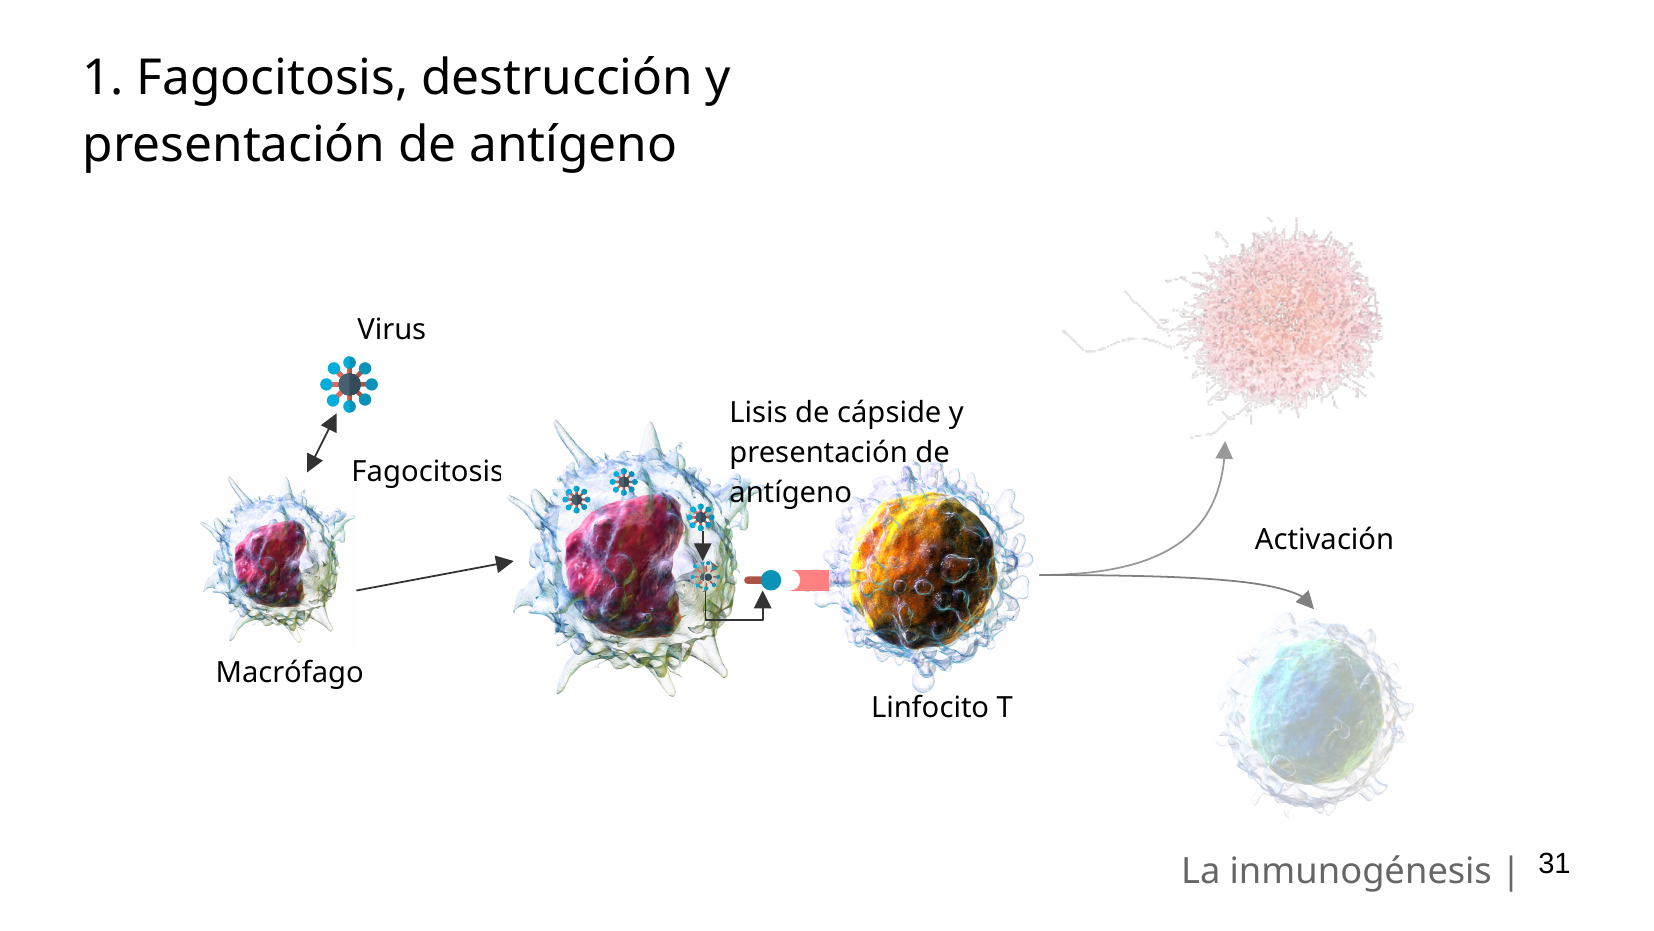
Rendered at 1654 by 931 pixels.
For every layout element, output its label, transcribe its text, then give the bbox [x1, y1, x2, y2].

list La inmunogénesis | [1181, 844, 1536, 904]
text_box Lisis de cápside y presentación de antígeno [714, 384, 943, 505]
text_box Virus [342, 301, 428, 352]
text_box Linfocito T [856, 679, 1001, 729]
picture [1059, 215, 1388, 443]
picture [773, 454, 1040, 696]
picture [501, 413, 769, 709]
list 1. Fagocitosis, destrucción y presentación de antígeno [82, 41, 739, 225]
text_box Macrófago [200, 643, 345, 694]
picture [196, 472, 357, 650]
picture [320, 355, 378, 414]
picture [1210, 609, 1418, 827]
text_box Fagocitosis [336, 442, 487, 493]
text_box Activación [1240, 511, 1383, 562]
